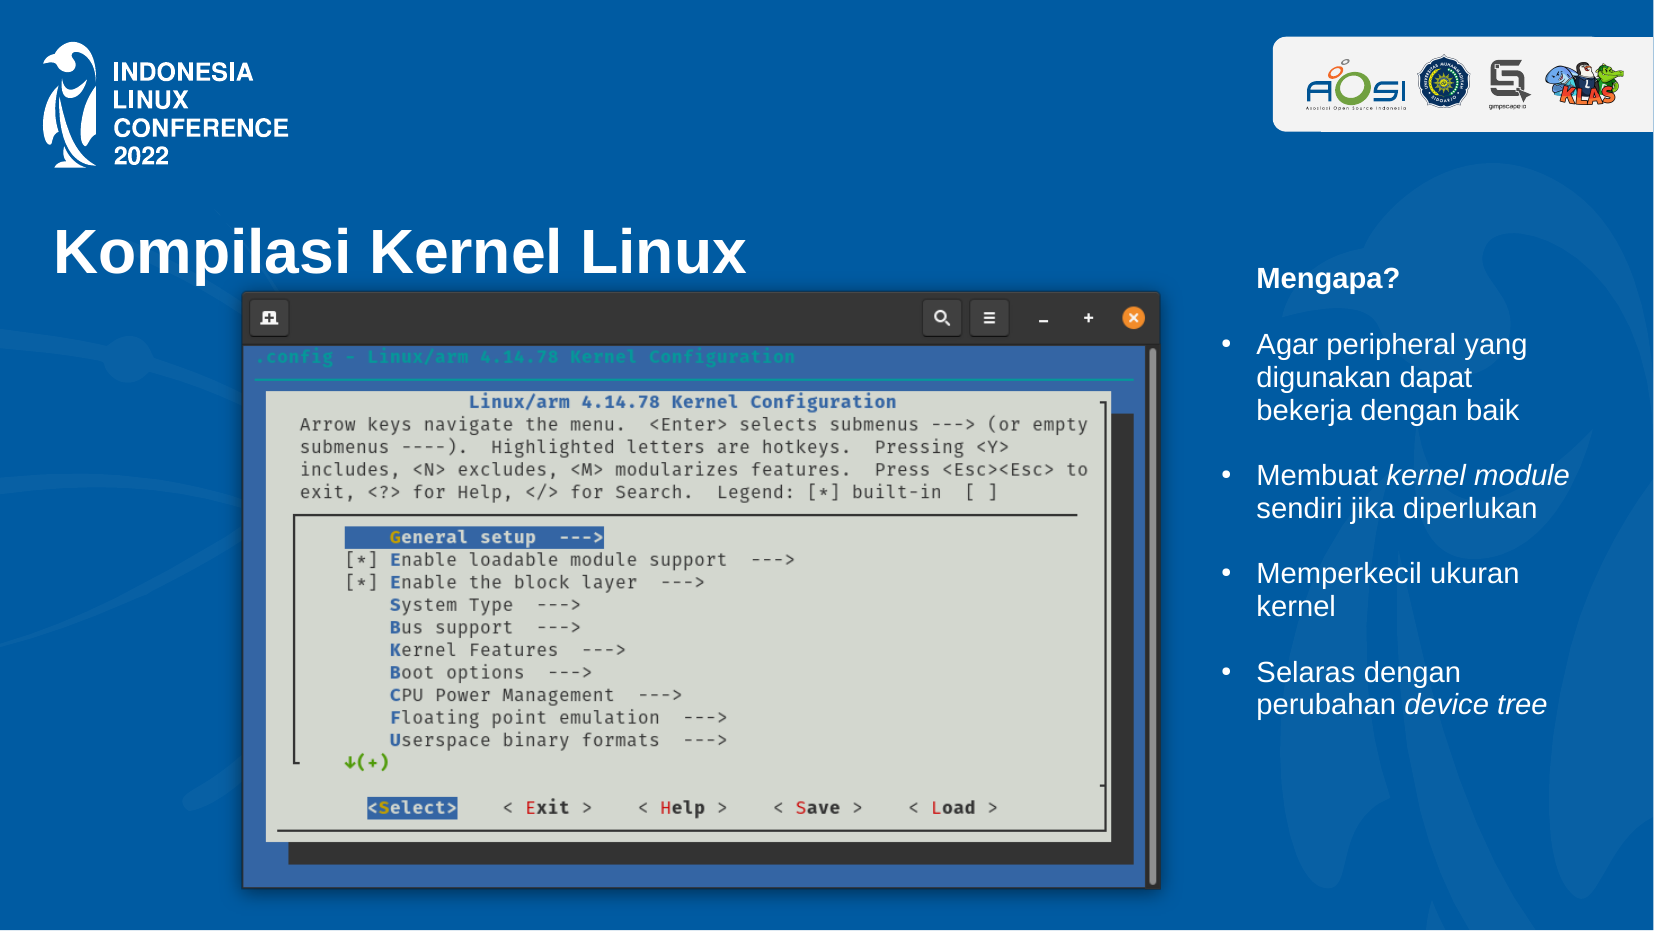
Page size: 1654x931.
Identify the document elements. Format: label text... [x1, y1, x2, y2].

title Kompilasi Kernel Linux [53, 217, 863, 751]
picture [213, 266, 1189, 921]
picture [1417, 54, 1471, 108]
picture [1545, 62, 1624, 105]
text_box Mengapa? Agar peripheral yang digunakan dapat bekerja dengan baik Membuat kernel module sendiri jika diperlukan Memperkecil ukuran kernel Selaras dengan perubahan device tree [1220, 262, 1576, 722]
